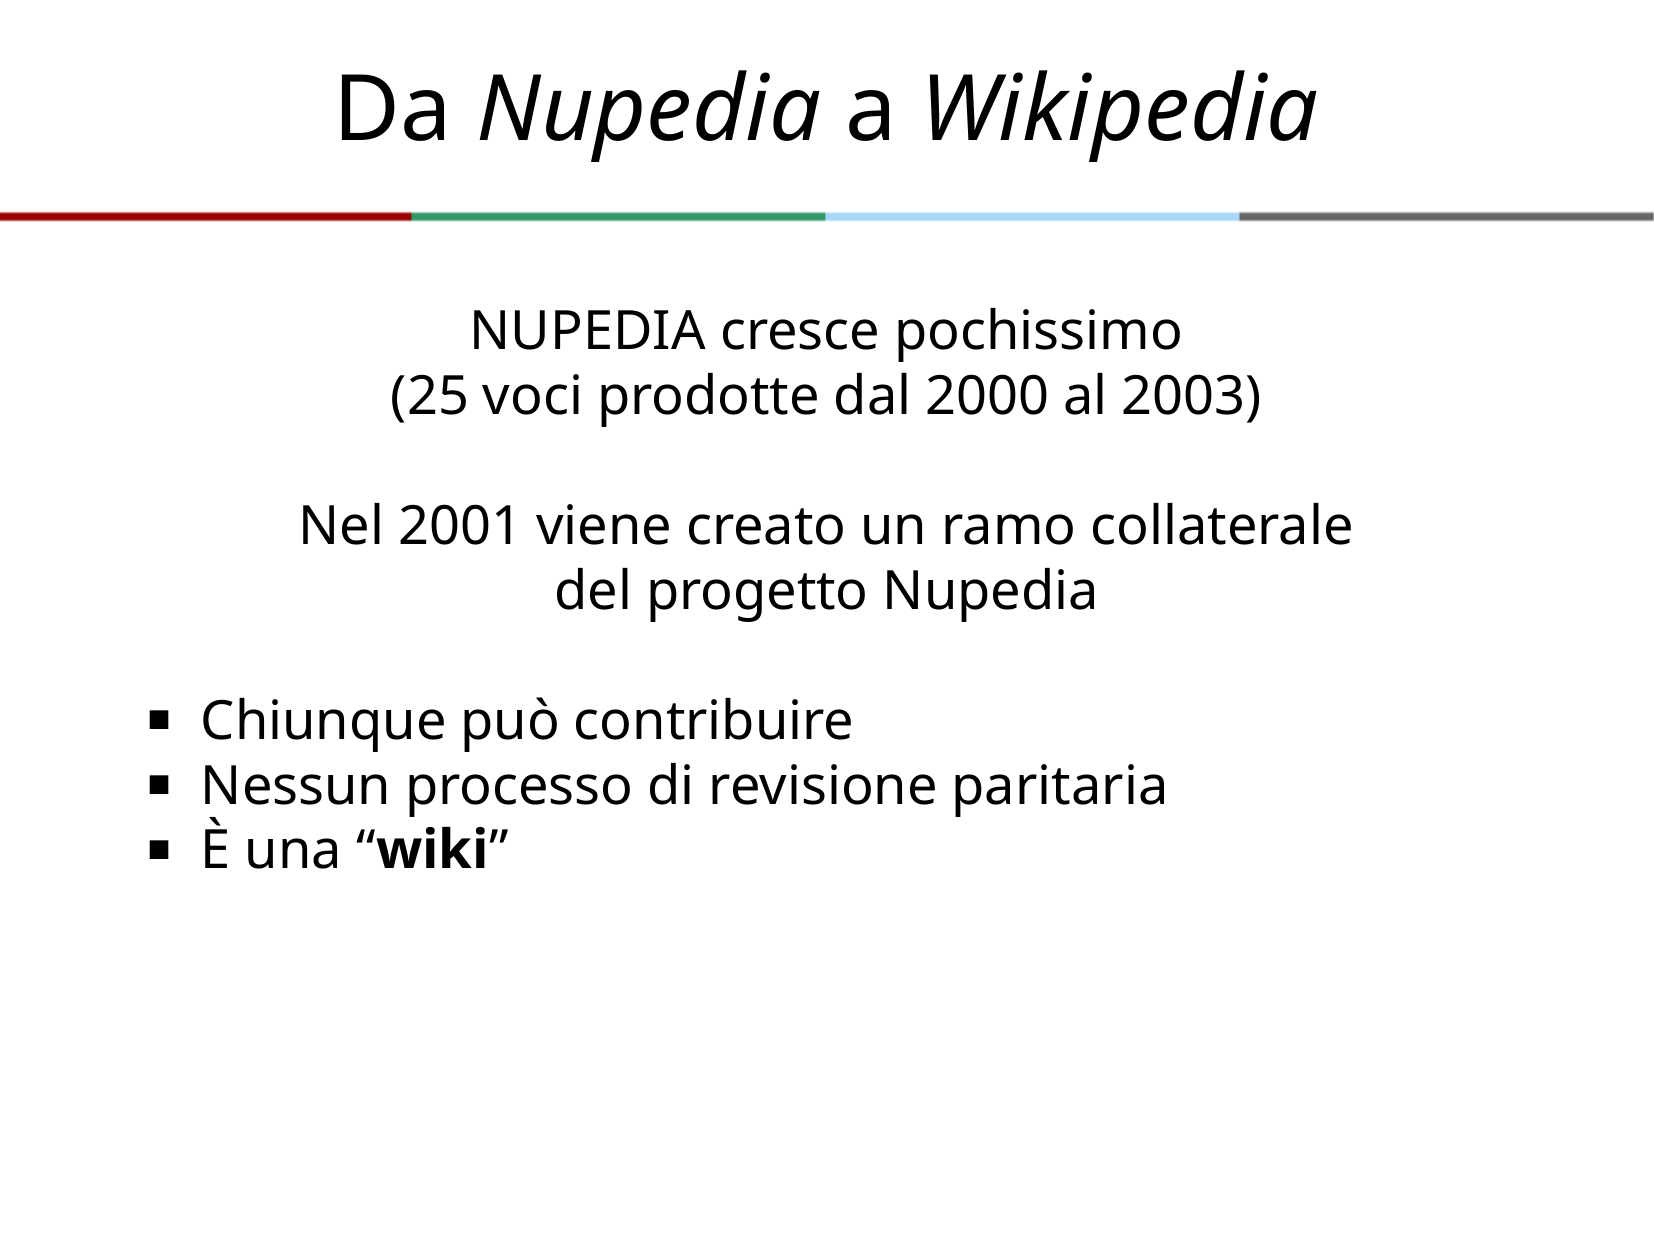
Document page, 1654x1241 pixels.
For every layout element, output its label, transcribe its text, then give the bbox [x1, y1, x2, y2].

text_box Da Nupedia a Wikipedia [82, 0, 1571, 200]
picture [0, 200, 1654, 235]
text_box NUPEDIA cresce pochissimo (25 voci prodotte dal 2000 al 2003) Nel 2001 viene creato un ramo collaterale del progetto Nupedia Chiunque può contribuire Nessun processo di revisione paritaria È una “wiki” [129, 295, 1524, 1198]
